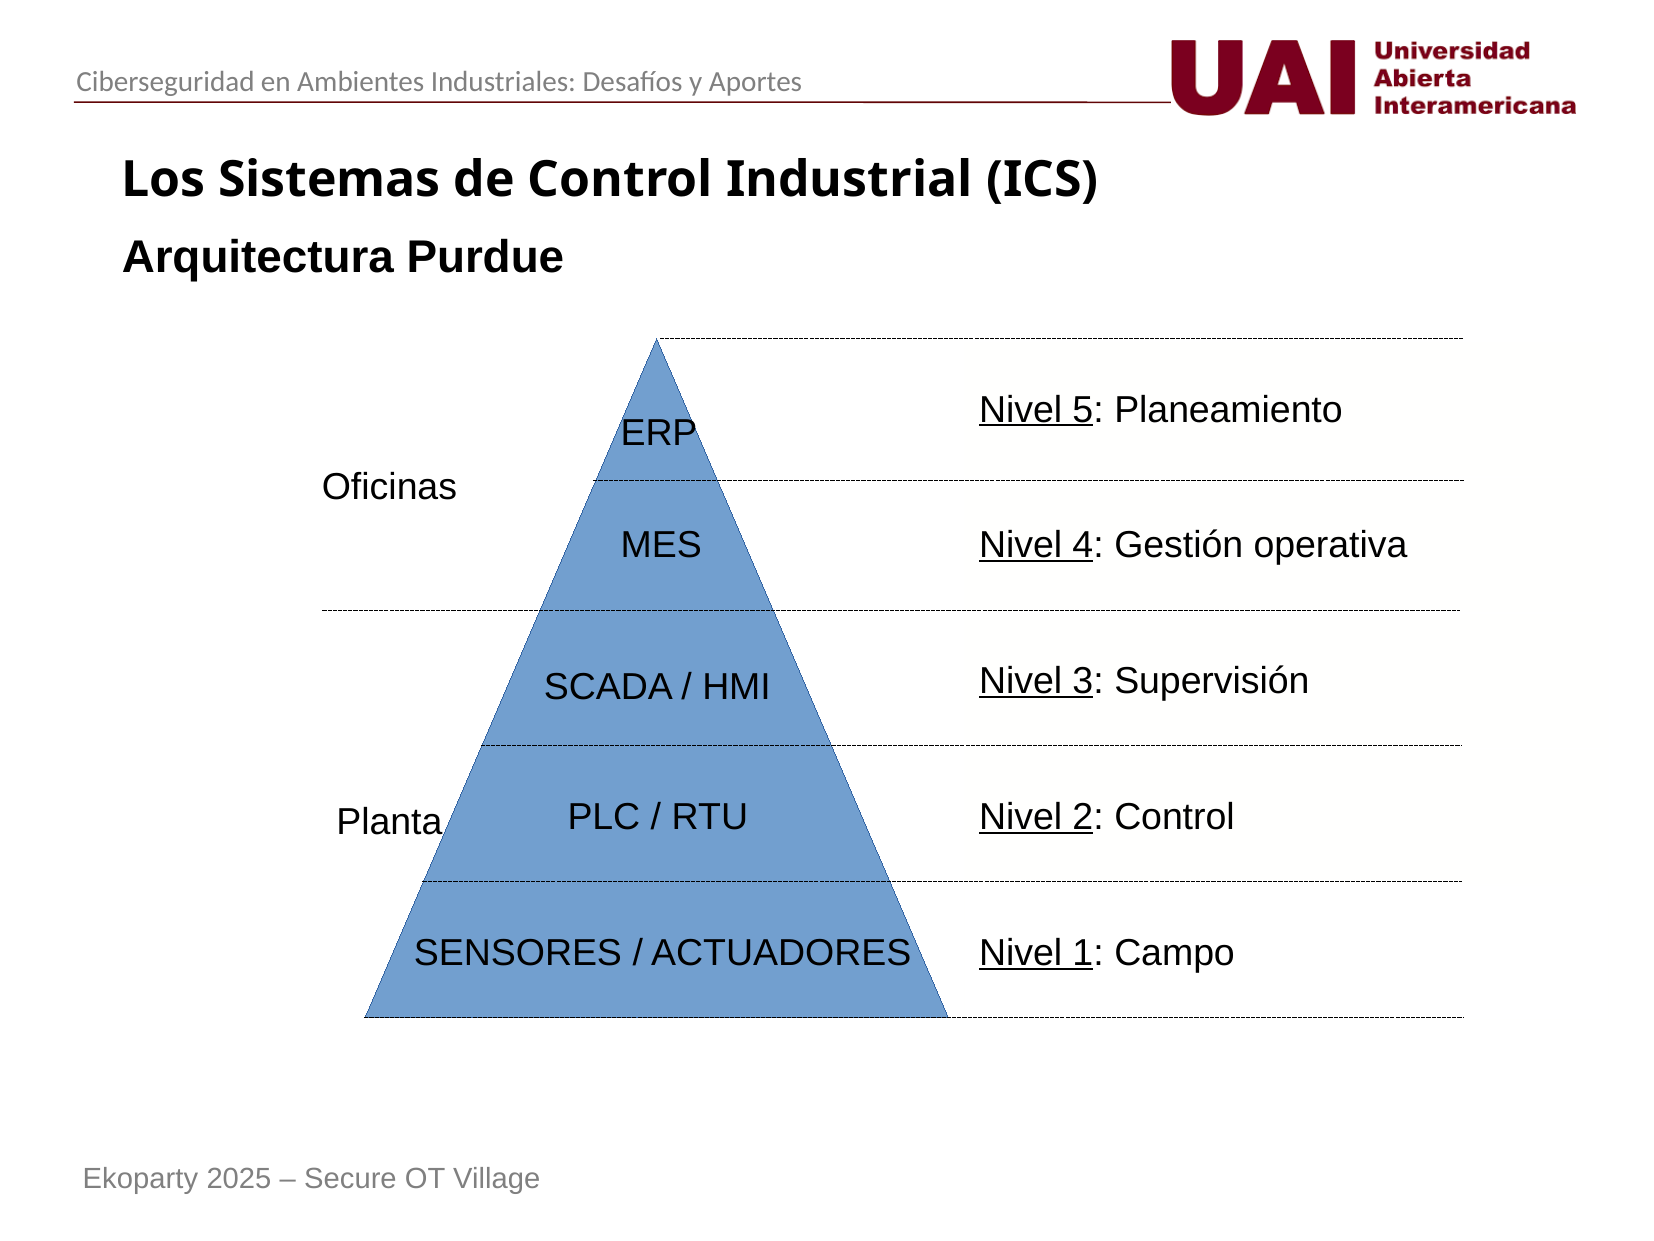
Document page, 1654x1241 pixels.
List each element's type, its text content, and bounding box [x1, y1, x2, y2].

text_box [405, 458, 908, 923]
text_box ERP [605, 403, 713, 461]
text_box Nivel 5: Planeamiento [964, 342, 1609, 476]
text_box SENSORES / ACTUADORES [399, 923, 927, 981]
text_box MES [605, 516, 717, 573]
text_box [628, 338, 685, 403]
text_box Nivel 2: Control [964, 749, 1609, 884]
text_box Oficinas Planta [307, 457, 472, 851]
text_box PLC / RTU [552, 787, 763, 845]
text_box Los Sistemas de Control Industrial (ICS) [106, 135, 1114, 219]
picture [1171, 40, 1577, 116]
text_box Arquitectura Purdue [107, 223, 1606, 1233]
text_box [365, 938, 949, 1018]
text_box SCADA / HMI [529, 657, 786, 715]
text_box Nivel 4: Gestión operativa [964, 478, 1609, 612]
text_box Nivel 3: Supervisión [964, 614, 1609, 748]
text_box Nivel 1: Campo [964, 885, 1609, 1020]
